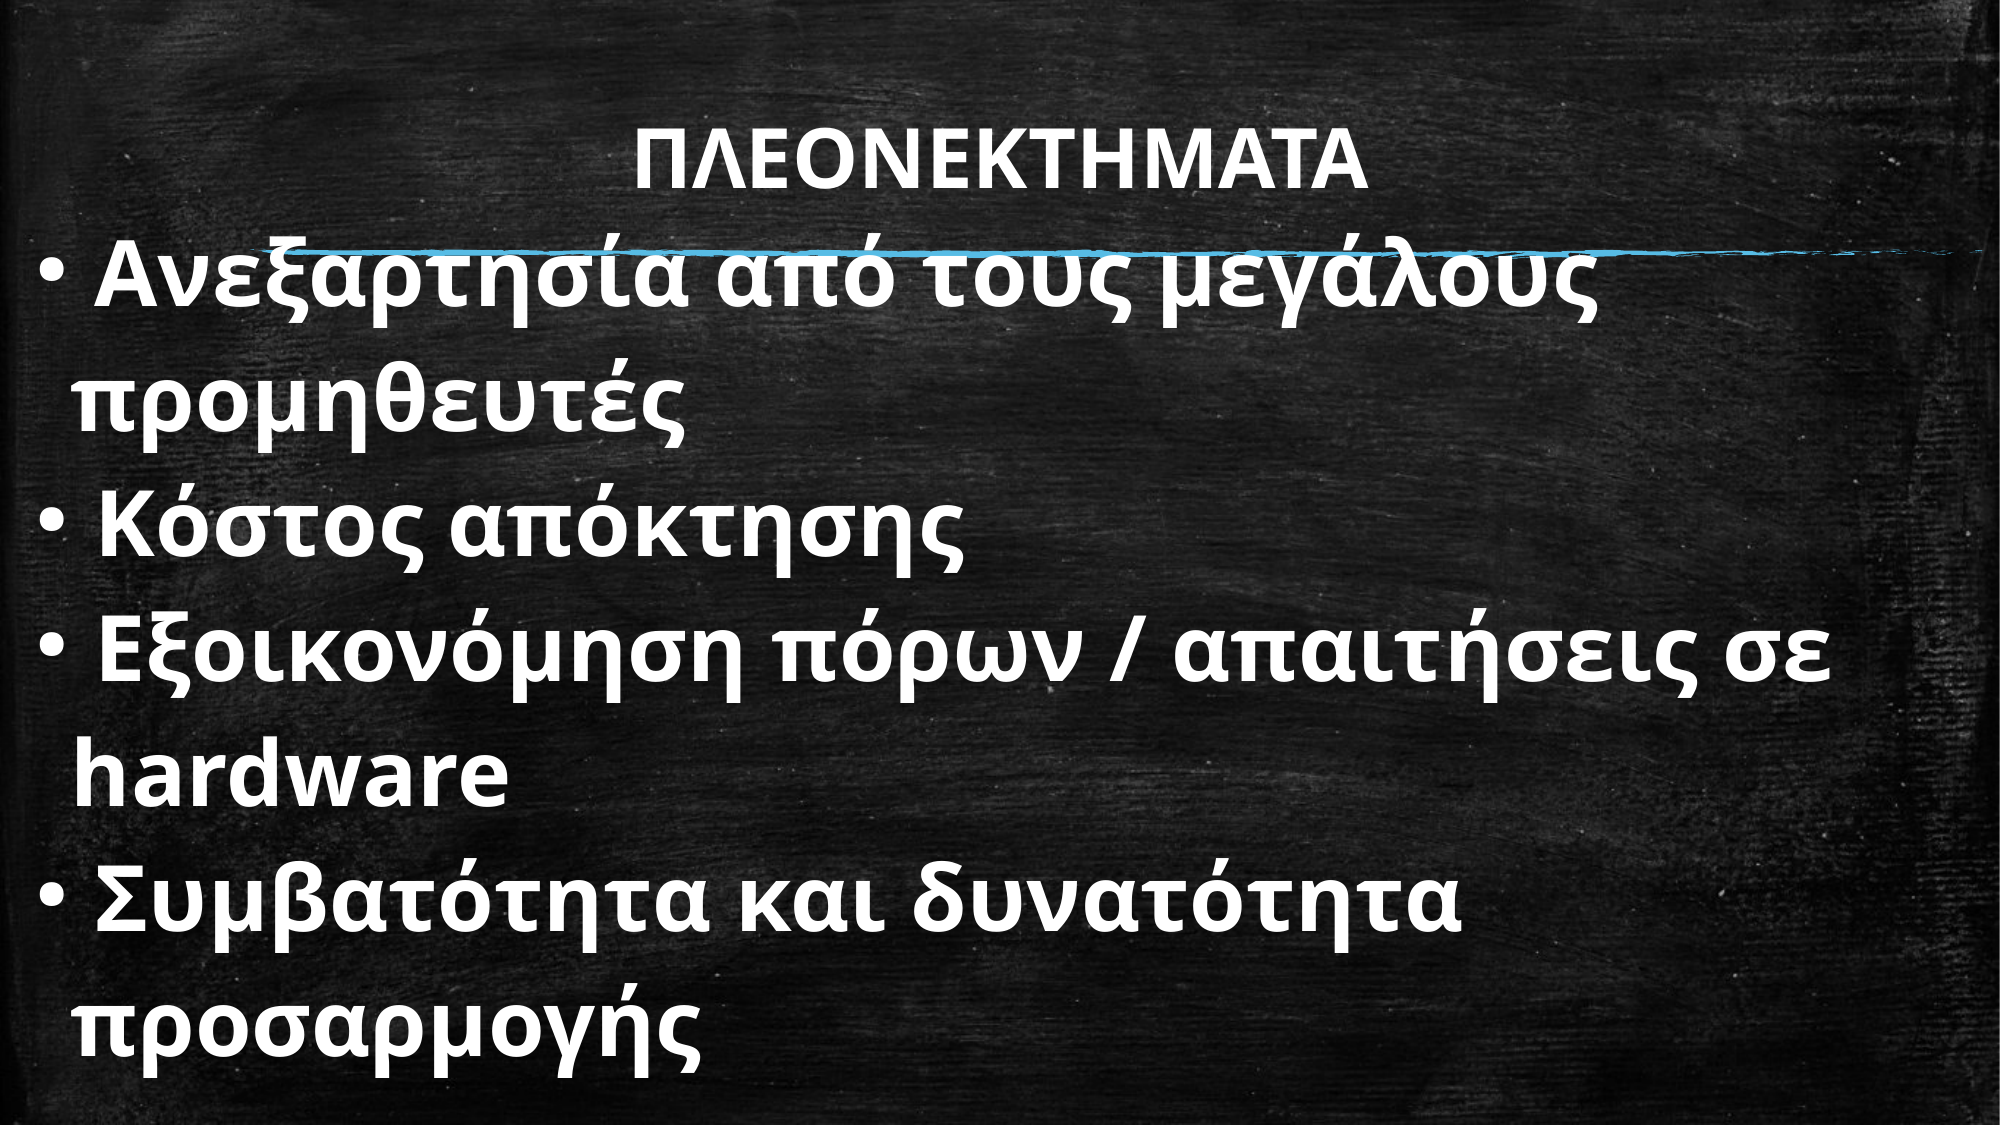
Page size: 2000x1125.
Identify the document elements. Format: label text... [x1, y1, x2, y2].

picture [684, 256, 729, 261]
picture [838, 257, 857, 261]
picture [592, 256, 601, 261]
picture [123, 251, 129, 261]
picture [1047, 257, 1065, 261]
picture [337, 255, 350, 261]
picture [514, 255, 558, 261]
picture [1013, 257, 1033, 261]
picture [0, 0, 2000, 1125]
picture [1079, 257, 1100, 261]
picture [767, 256, 781, 261]
picture [470, 256, 481, 261]
picture [1282, 257, 1304, 261]
picture [361, 255, 392, 261]
picture [1177, 256, 1196, 261]
picture [1478, 256, 1498, 261]
picture [883, 257, 927, 261]
picture [1415, 256, 1451, 261]
picture [665, 256, 673, 261]
picture [1130, 257, 1163, 261]
picture [492, 256, 501, 261]
picture [1372, 256, 1401, 261]
subtitle Ανεξαρτησία από τους μεγάλους προμηθευτές Κόστος απόκτησης Εξοικονόμηση πόρων / απαιτήσεις σε hardware Συμβατότητα και δυνατότητα προσαρμογής [35, 261, 1949, 1125]
picture [406, 255, 431, 261]
picture [1209, 256, 1230, 261]
title ΠΛΕΟΝΕΚΤΗΜΑΤΑ [249, 45, 1750, 213]
picture [1317, 256, 1336, 261]
picture [615, 254, 648, 261]
picture [284, 255, 329, 261]
